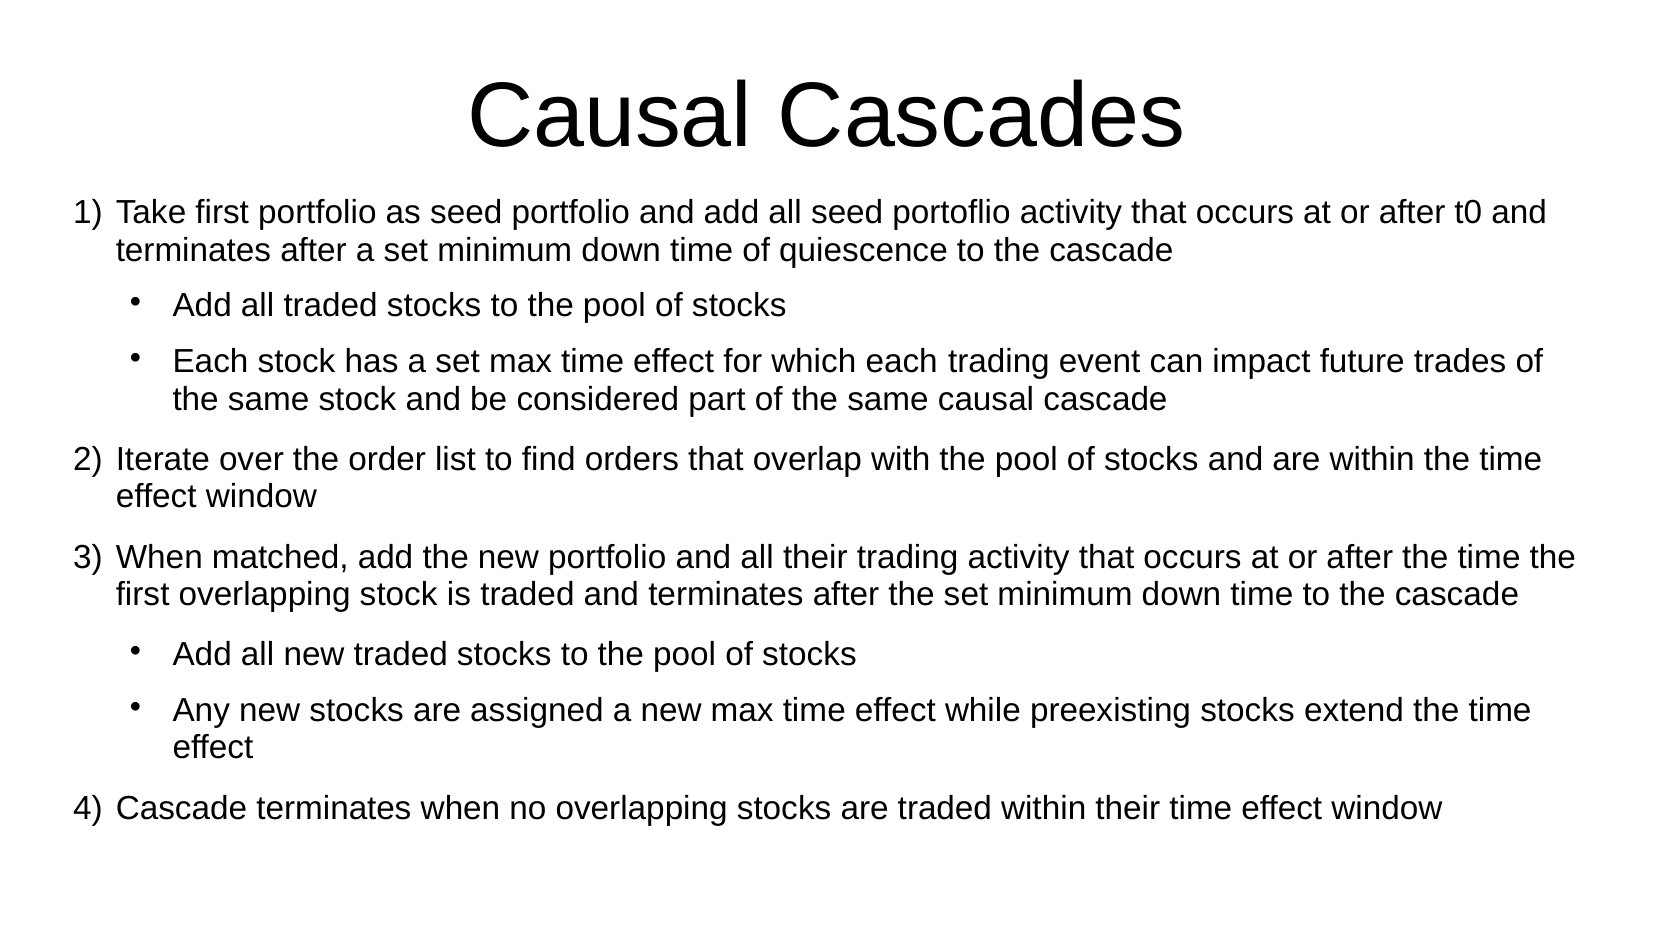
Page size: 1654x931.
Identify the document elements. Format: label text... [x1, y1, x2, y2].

list Take first portfolio as seed portfolio and add all seed portoflio activity that occurs at or after t0 and terminates after a set minimum down time of quiescence to the cascade Add all traded stocks to the pool of stocks Each stock has a set max time effect for which each trading event can impact future trades of the same stock and be considered part of the same causal cascade Iterate over the order list to find orders that overlap with the pool of stocks and are within the time effect window When matched, add the new portfolio and all their trading activity that occurs at or after the time the first overlapping stock is traded and terminates after the set minimum down time to the cascade Add all new traded stocks to the pool of stocks Any new stocks are assigned a new max time effect while preexisting stocks extend the time effect Cascade terminates when no overlapping stocks are traded within their time effect window [59, 193, 1583, 875]
title Causal Cascades [82, 37, 1571, 193]
